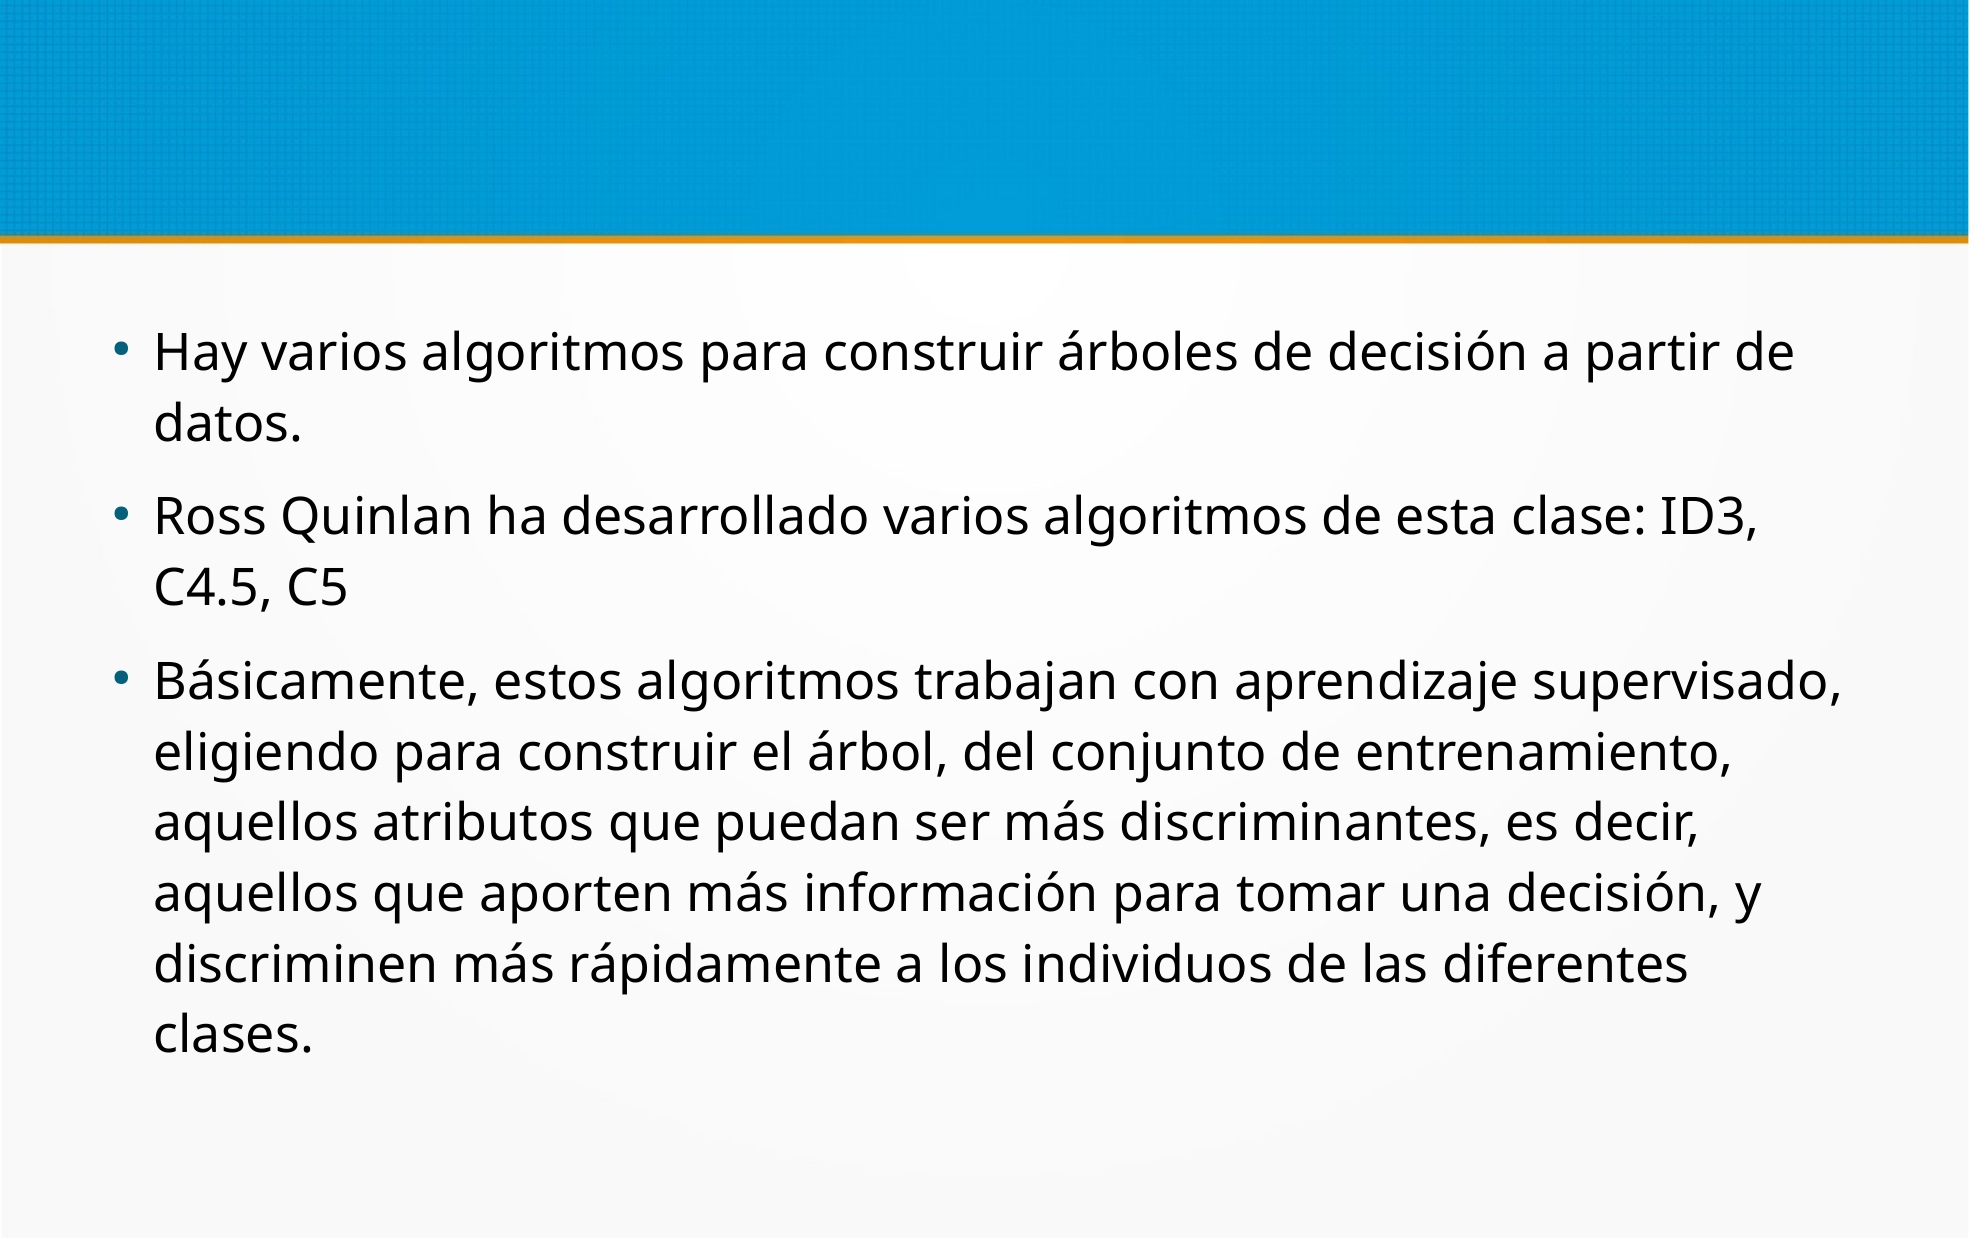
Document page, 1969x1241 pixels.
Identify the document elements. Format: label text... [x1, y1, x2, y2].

list Hay varios algoritmos para construir árboles de decisión a partir de datos. Ross Quinlan ha desarrollado varios algoritmos de esta clase: ID3, C4.5, C5 Básicamente, estos algoritmos trabajan con aprendizaje supervisado, eligiendo para construir el árbol, del conjunto de entrenamiento, aquellos atributos que puedan ser más discriminantes, es decir, aquellos que aporten más información para tomar una decisión, y discriminen más rápidamente a los individuos de las diferentes clases. [98, 315, 1861, 1081]
picture [0, 233, 1969, 1241]
